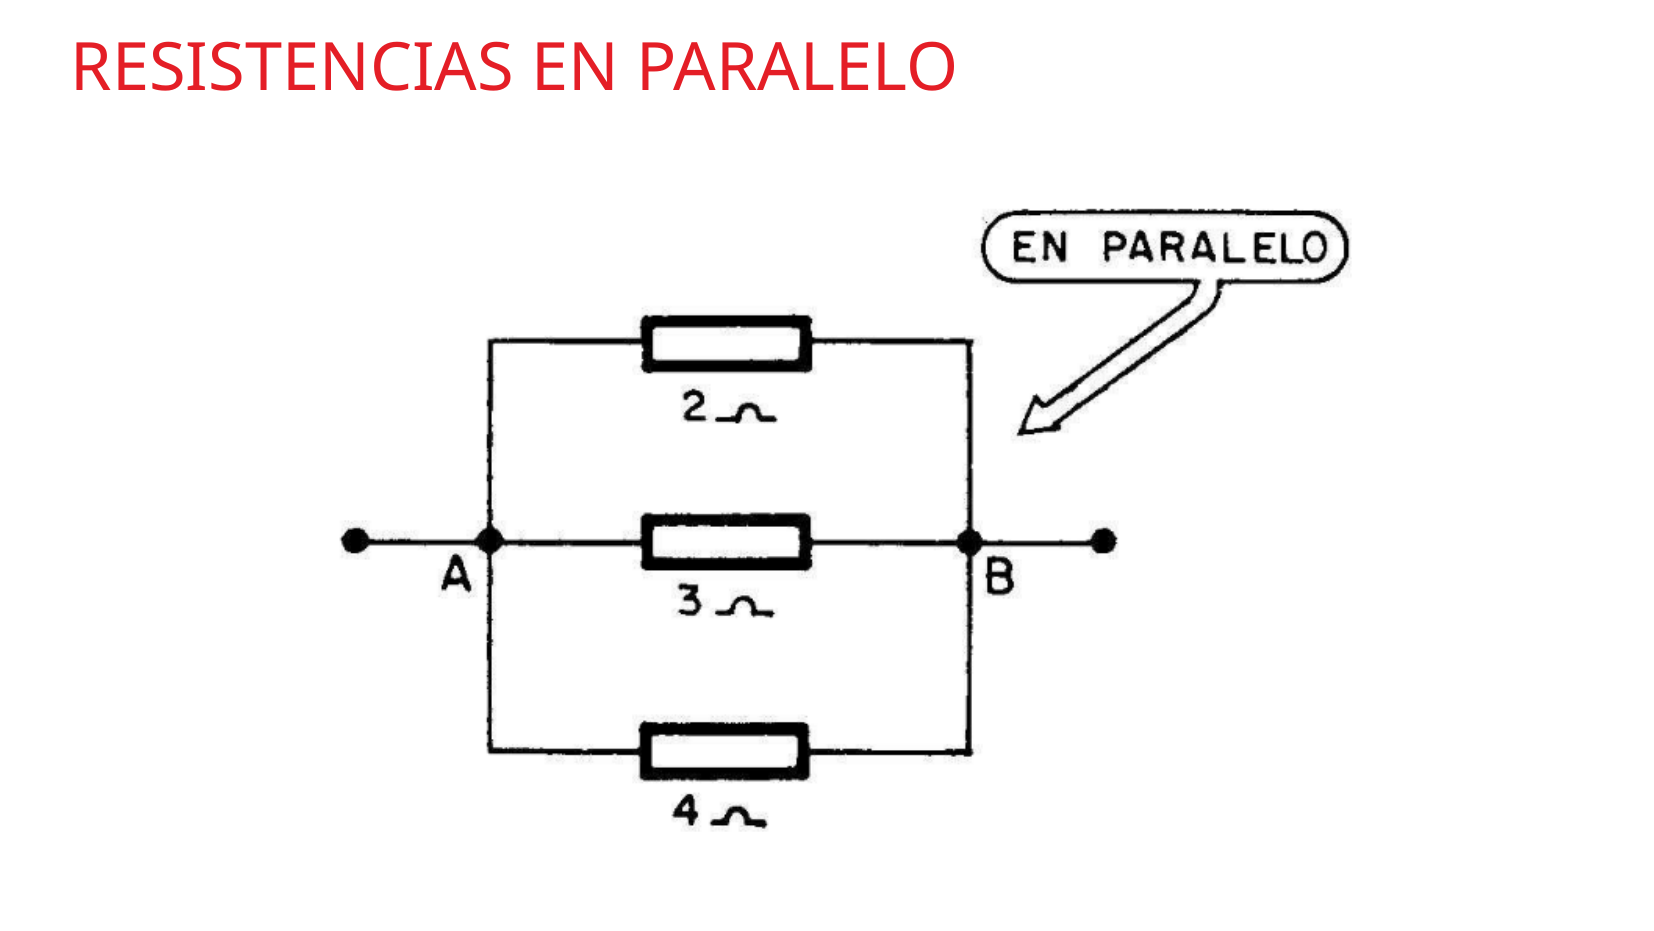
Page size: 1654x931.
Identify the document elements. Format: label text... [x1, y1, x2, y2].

title RESISTENCIAS EN PARALELO [70, 11, 1347, 118]
picture [287, 178, 1366, 857]
